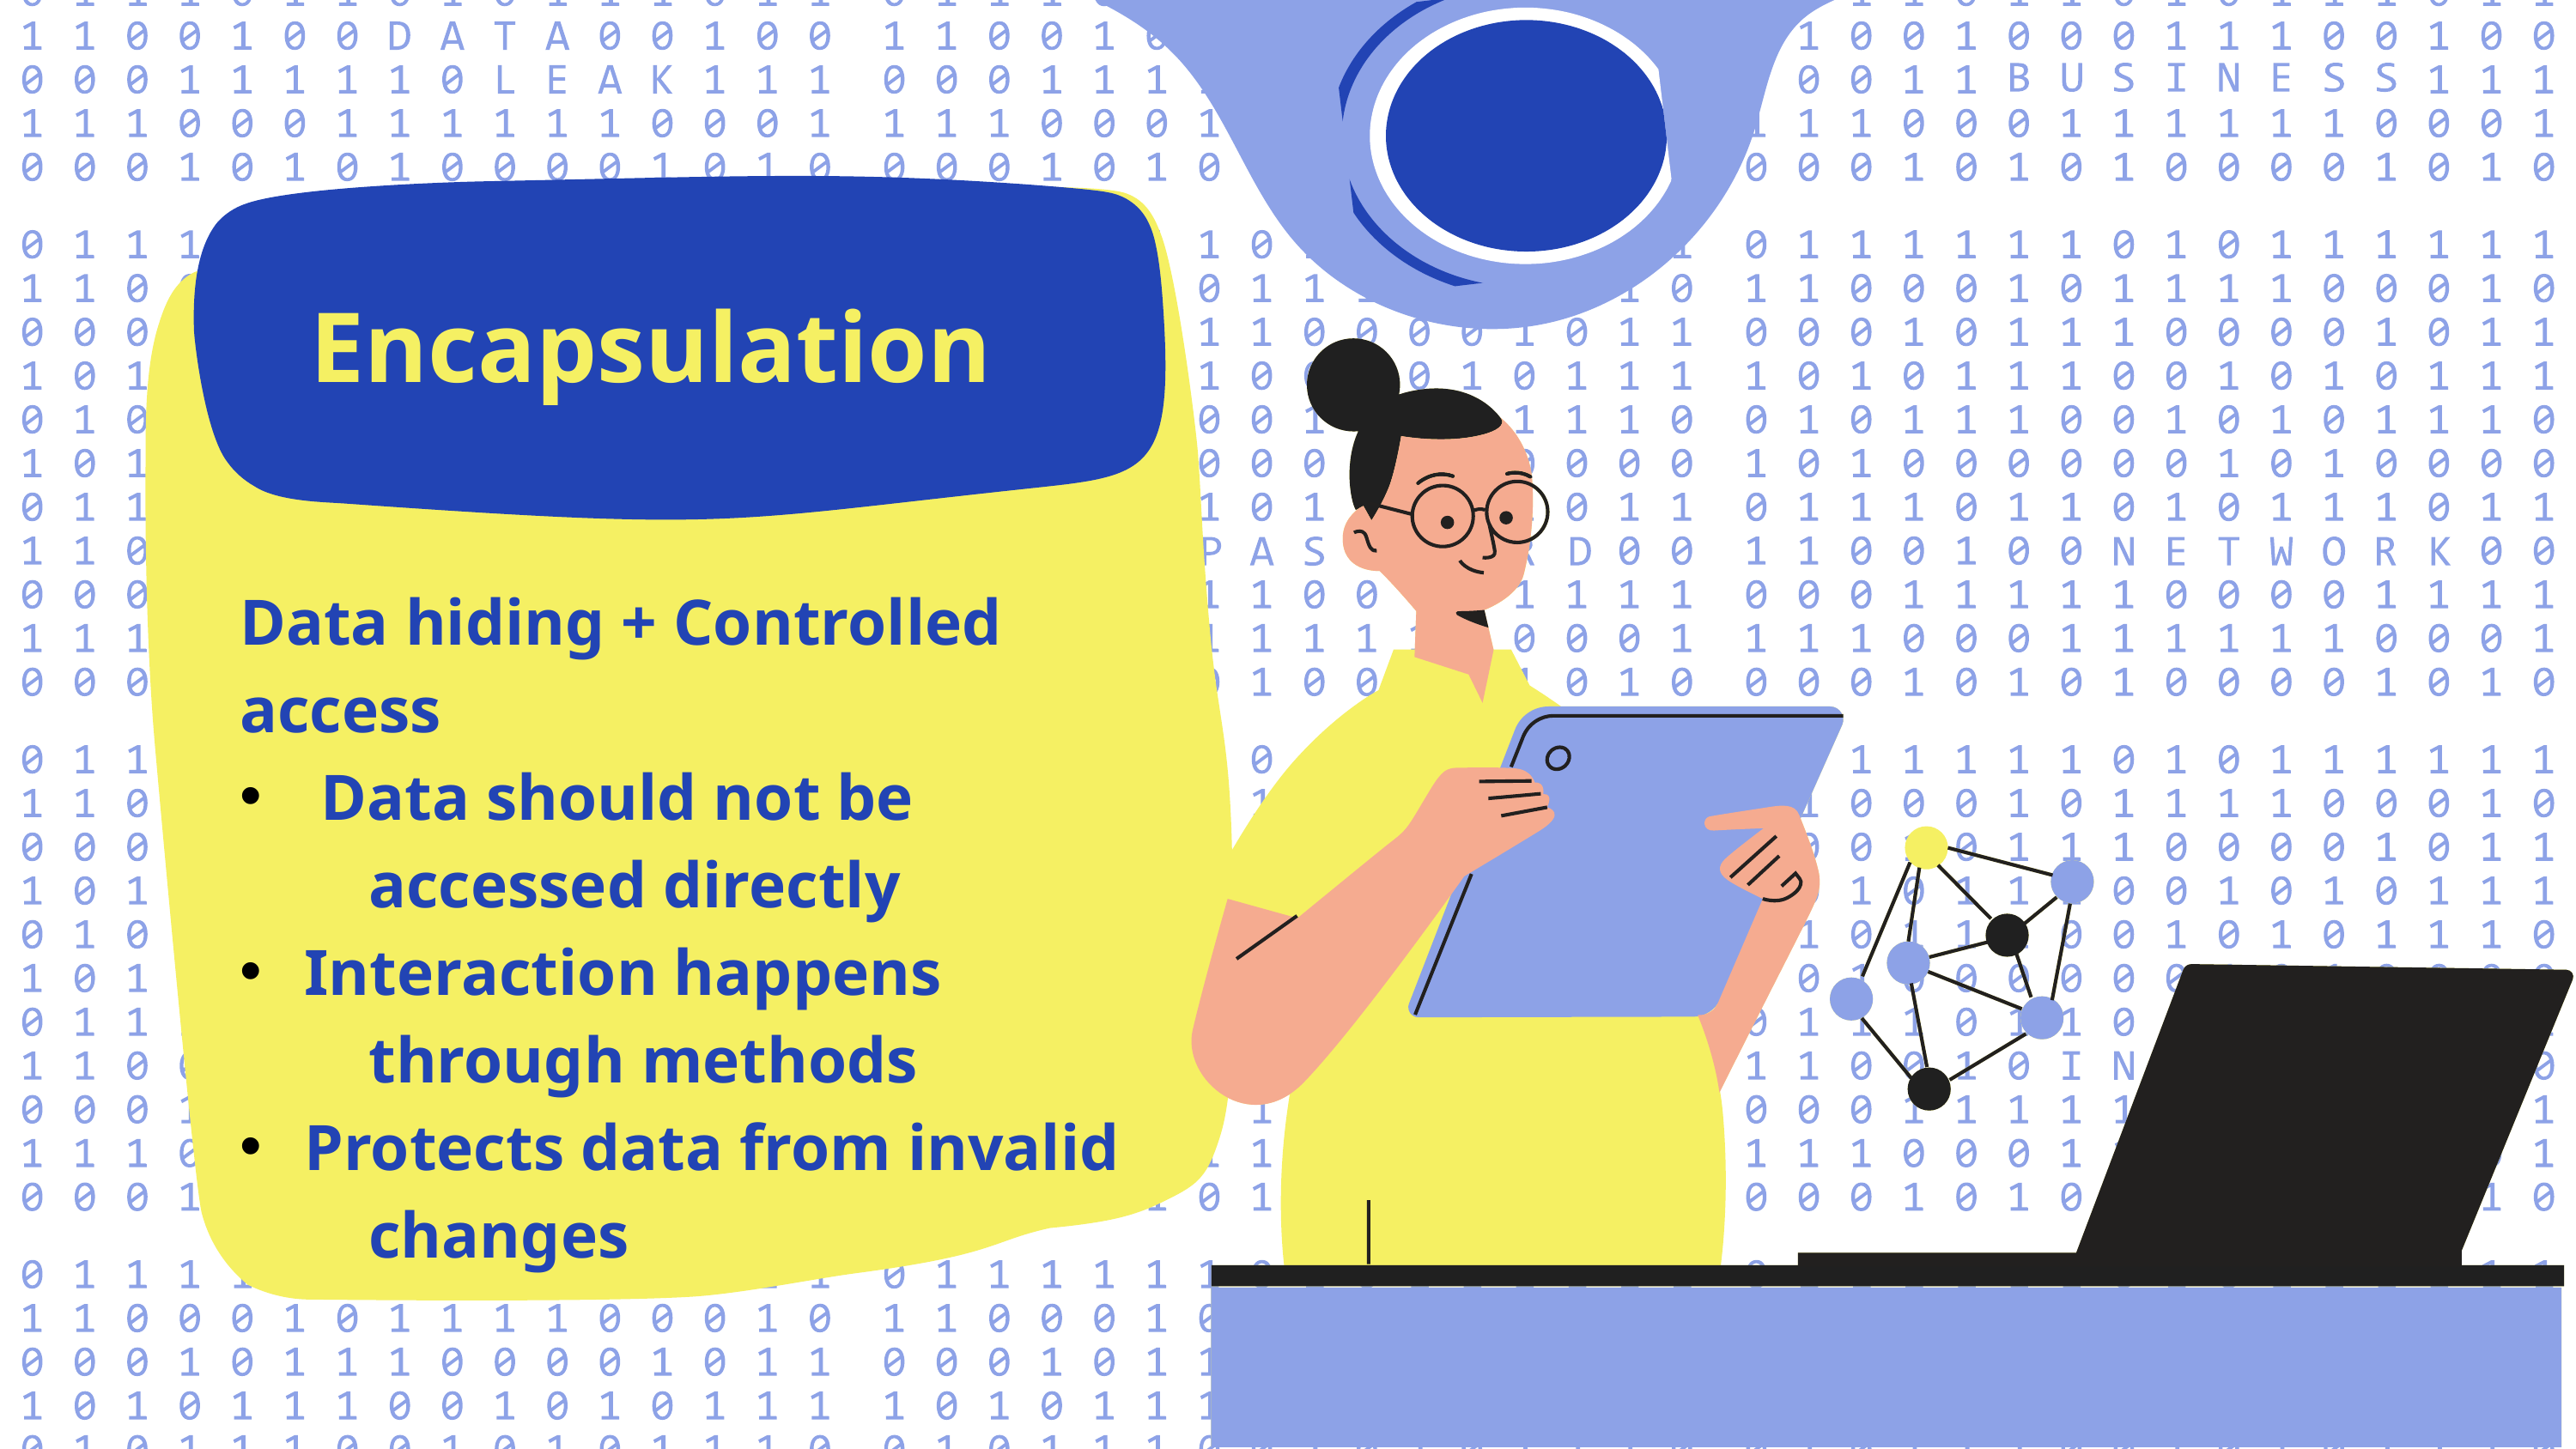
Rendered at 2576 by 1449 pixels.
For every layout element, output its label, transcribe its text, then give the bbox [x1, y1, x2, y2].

text_box Data hiding + Controlled access Data should not be accessed directly Interaction happens through methods Protects data from invalid changes [240, 569, 1170, 1271]
text_box [6, 0, 2576, 1449]
text_box Encapsulation [253, 1, 1049, 569]
